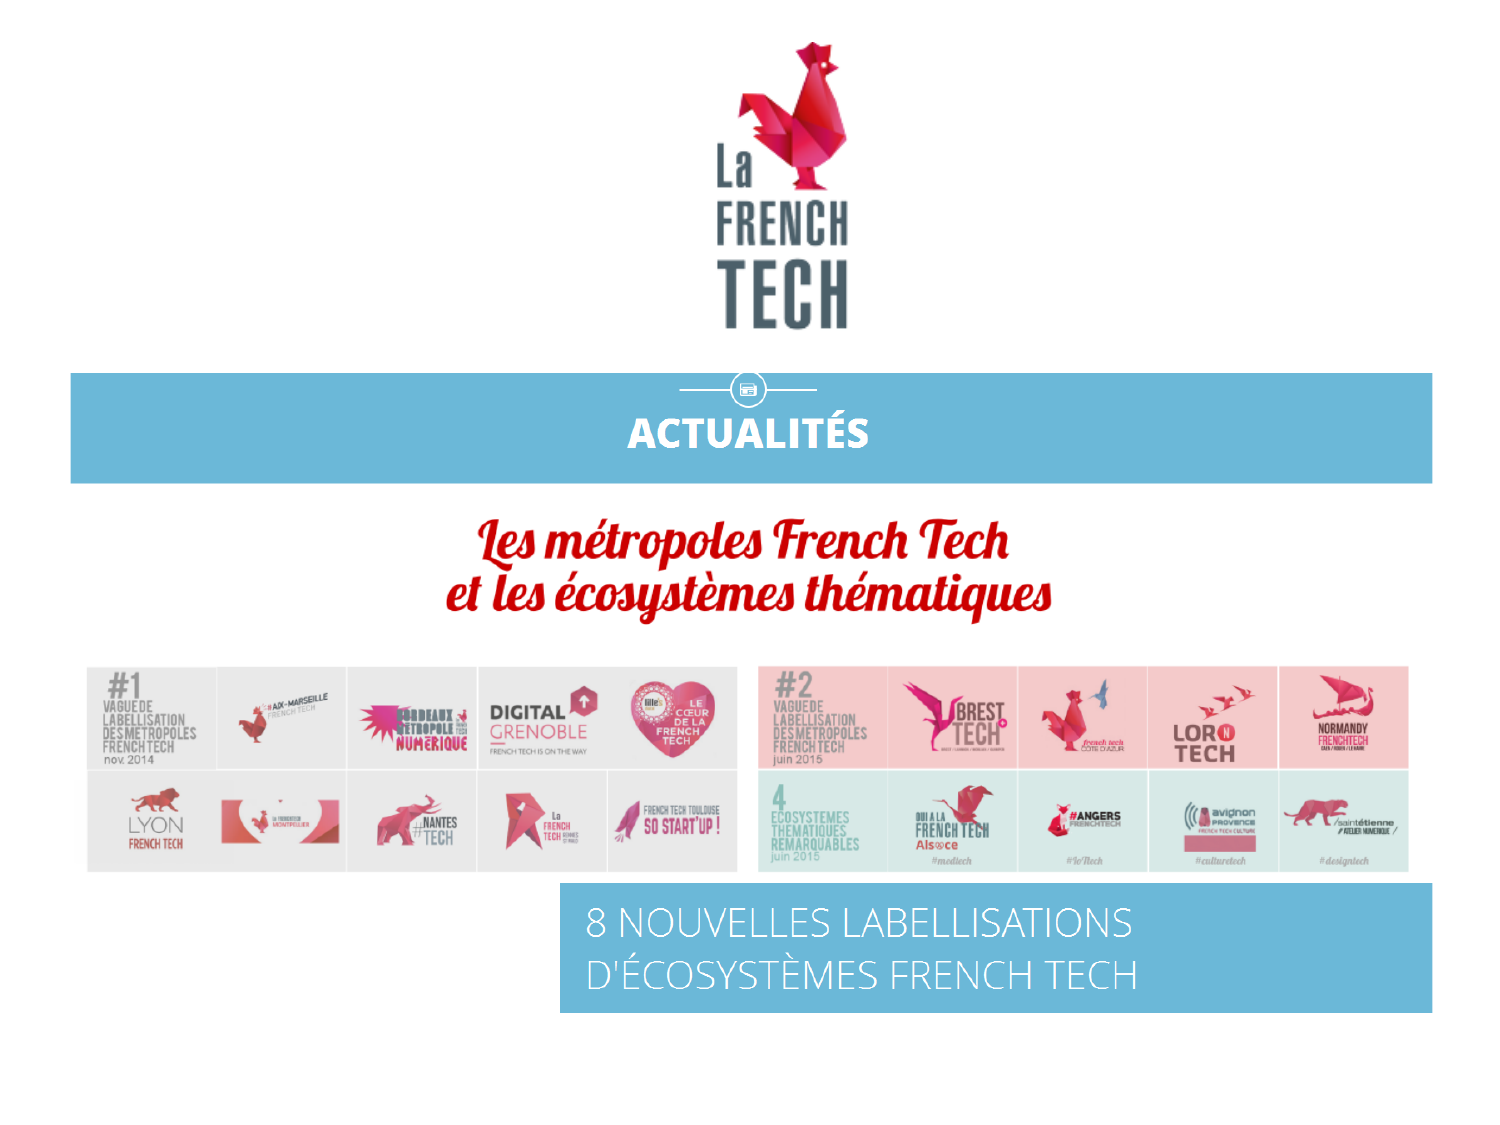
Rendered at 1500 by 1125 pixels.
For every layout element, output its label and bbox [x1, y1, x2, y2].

picture [70, 373, 1433, 1013]
picture [702, 42, 892, 339]
